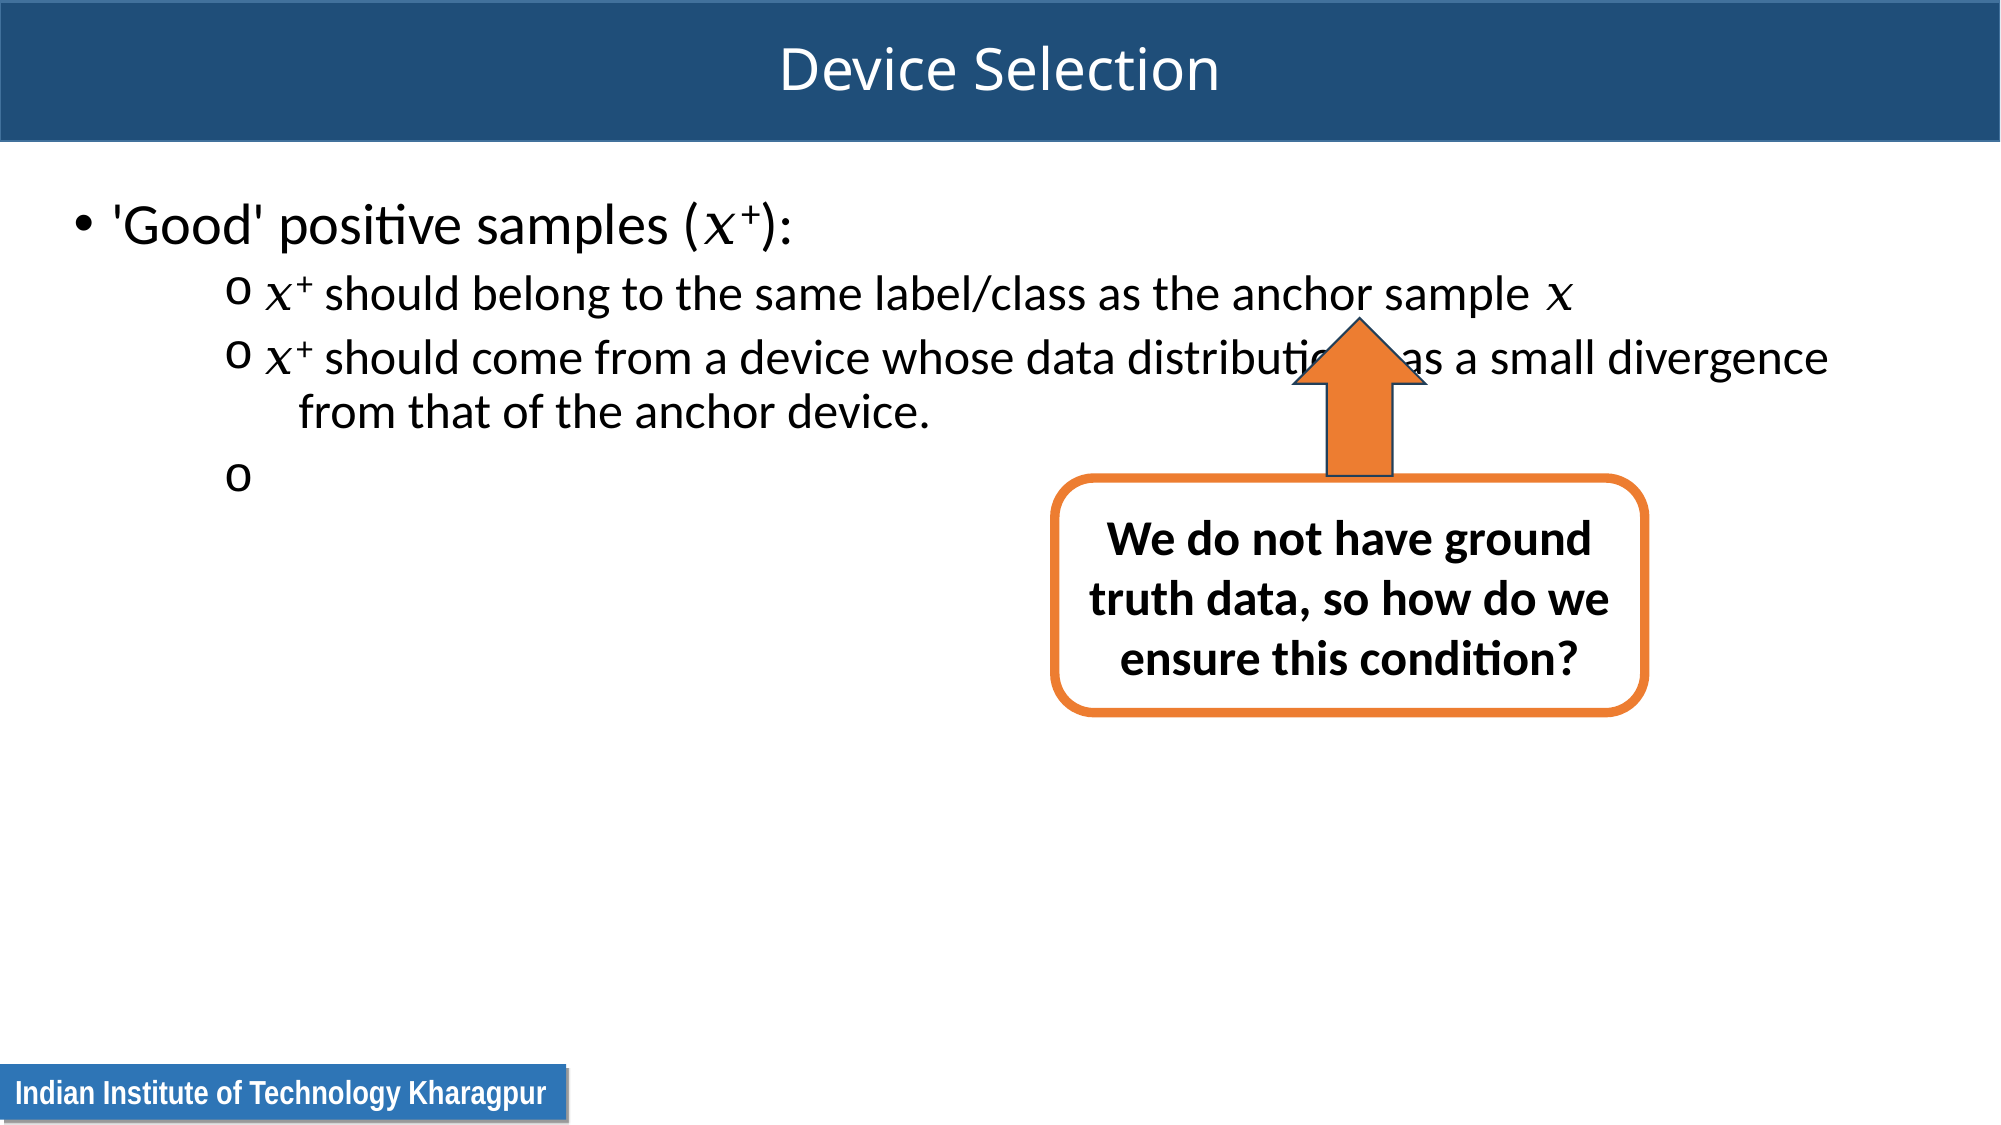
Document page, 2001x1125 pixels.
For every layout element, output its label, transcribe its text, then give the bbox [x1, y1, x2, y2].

text_box [1293, 317, 1426, 476]
list 'Good' positive samples (𝑥+): 𝑥+ should belong to the same label/class as the anchor sample 𝑥 𝑥+ should come from a device whose data distribution has a small divergence from that of the anchor device. [58, 186, 1954, 1065]
title Device Selection [0, 1, 2000, 141]
text_box We do not have ground truth data, so how do we ensure this condition? [1054, 477, 1645, 713]
